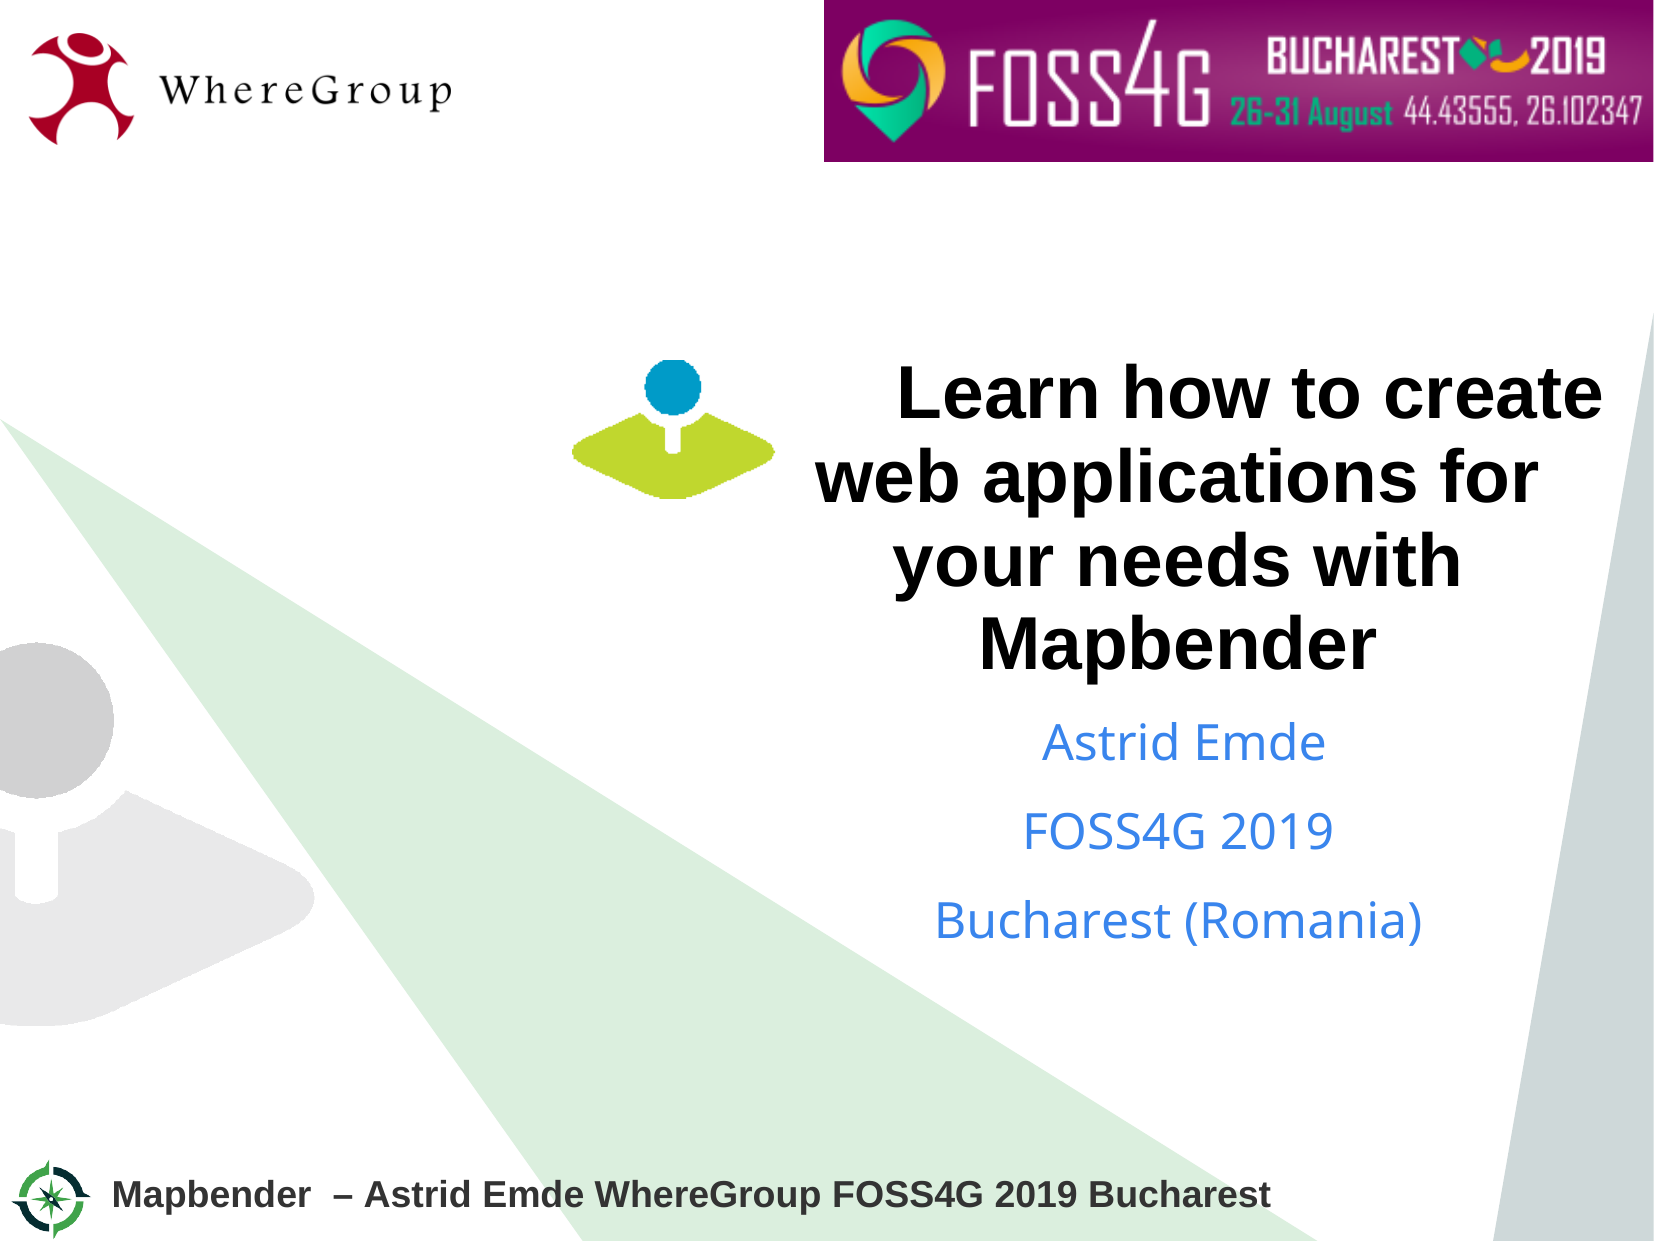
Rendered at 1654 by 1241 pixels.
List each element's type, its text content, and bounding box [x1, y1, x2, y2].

text_box Learn how to create web applications for your needs with Mapbender Astrid Emde FOSS4G 2019 Bucharest (Romania) [720, 342, 1636, 962]
picture [28, 33, 451, 145]
picture [10, 1158, 92, 1240]
picture [824, 0, 1654, 162]
picture [572, 360, 777, 499]
